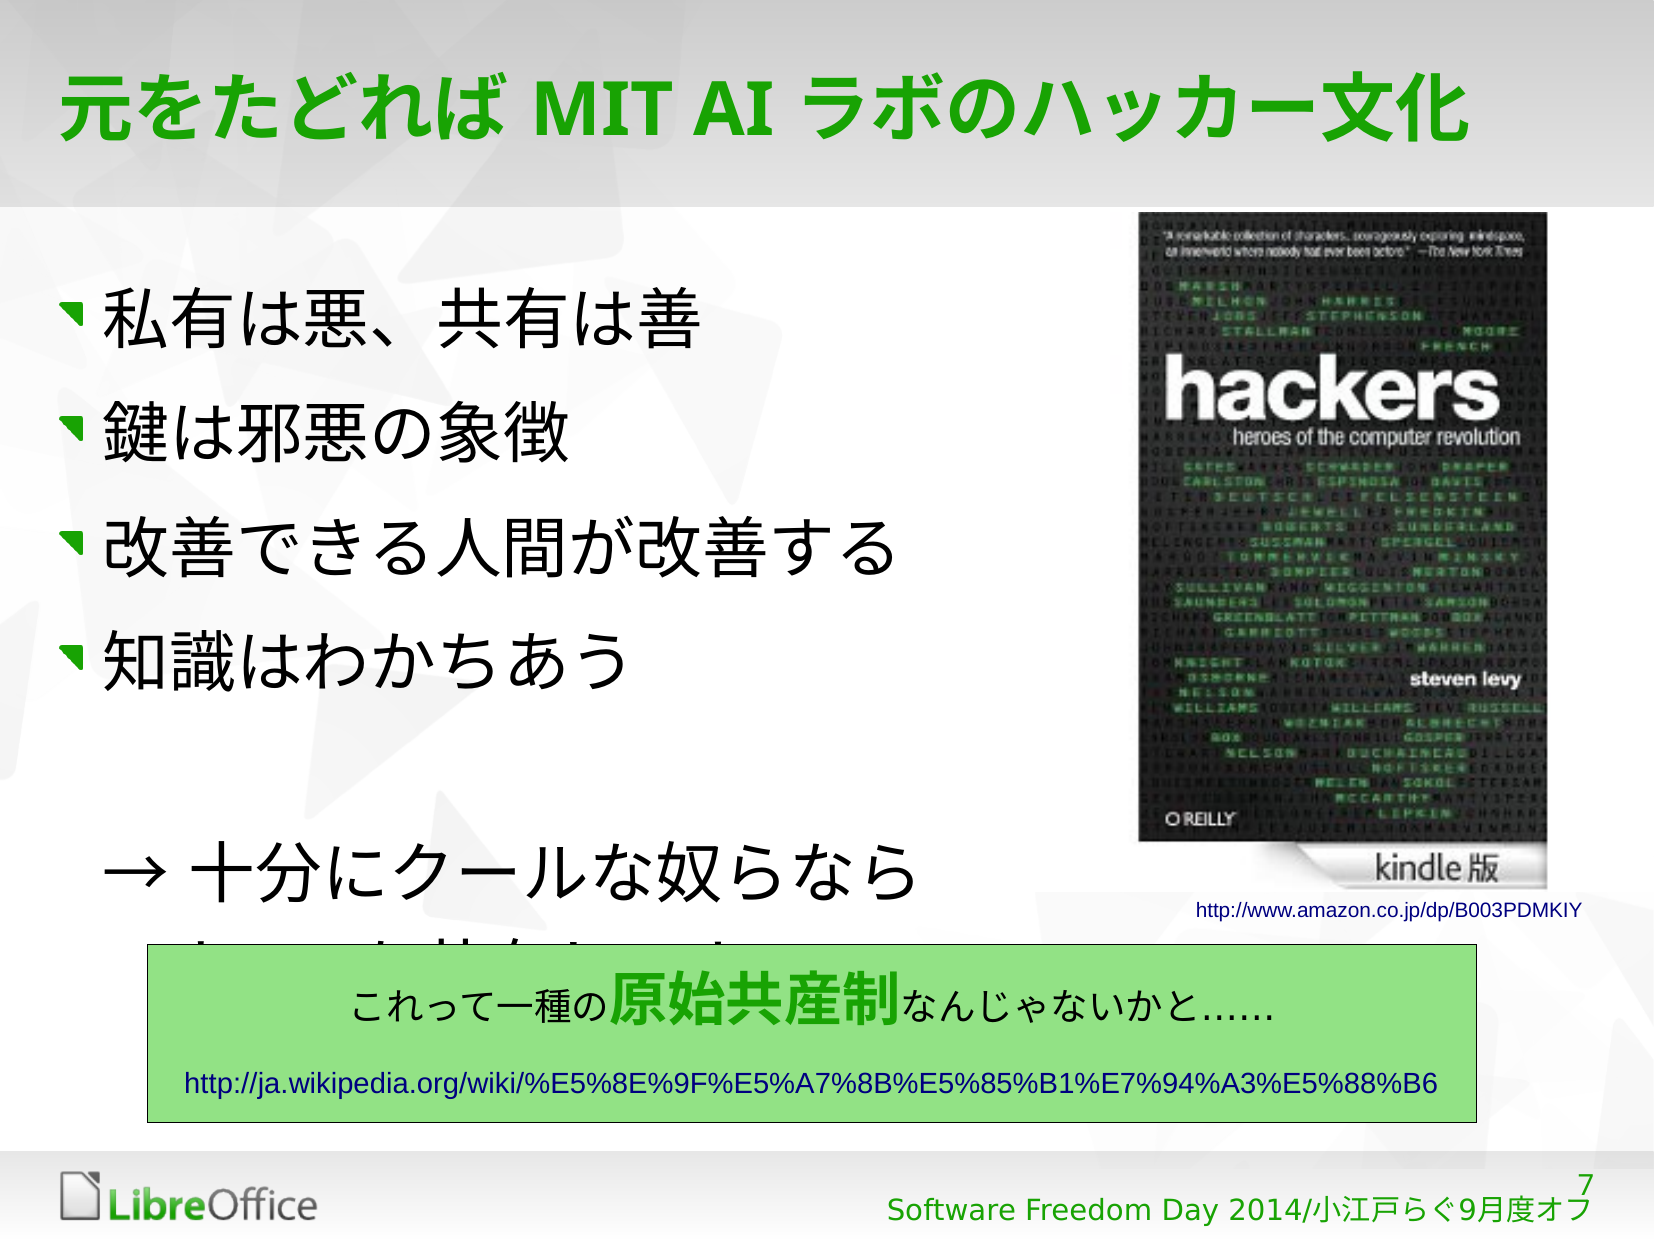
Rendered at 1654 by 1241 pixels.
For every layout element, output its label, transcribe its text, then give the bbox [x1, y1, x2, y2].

text_box http://www.amazon.co.jp/dp/B003PDMKIY [1181, 892, 1598, 931]
picture [0, 0, 783, 931]
picture [915, 212, 1654, 1169]
list 私有は悪、共有は善 鍵は邪悪の象徴 改善できる人間が改善する 知識はわかちあう →十分にクールな奴らなら すべてを共有してよい [59, 265, 1063, 986]
picture [41, 1152, 337, 1240]
text_box これって一種の原始共産制なんじゃないかと…… http://ja.wikipedia.org/wiki/%E5%8E%9F%E5%A7%8B%E5%85%B1%E7%94%A3%E5%88%B6 [147, 944, 1477, 1123]
title 元をたどればMIT AIラボのハッカー文化 [59, 29, 1595, 178]
